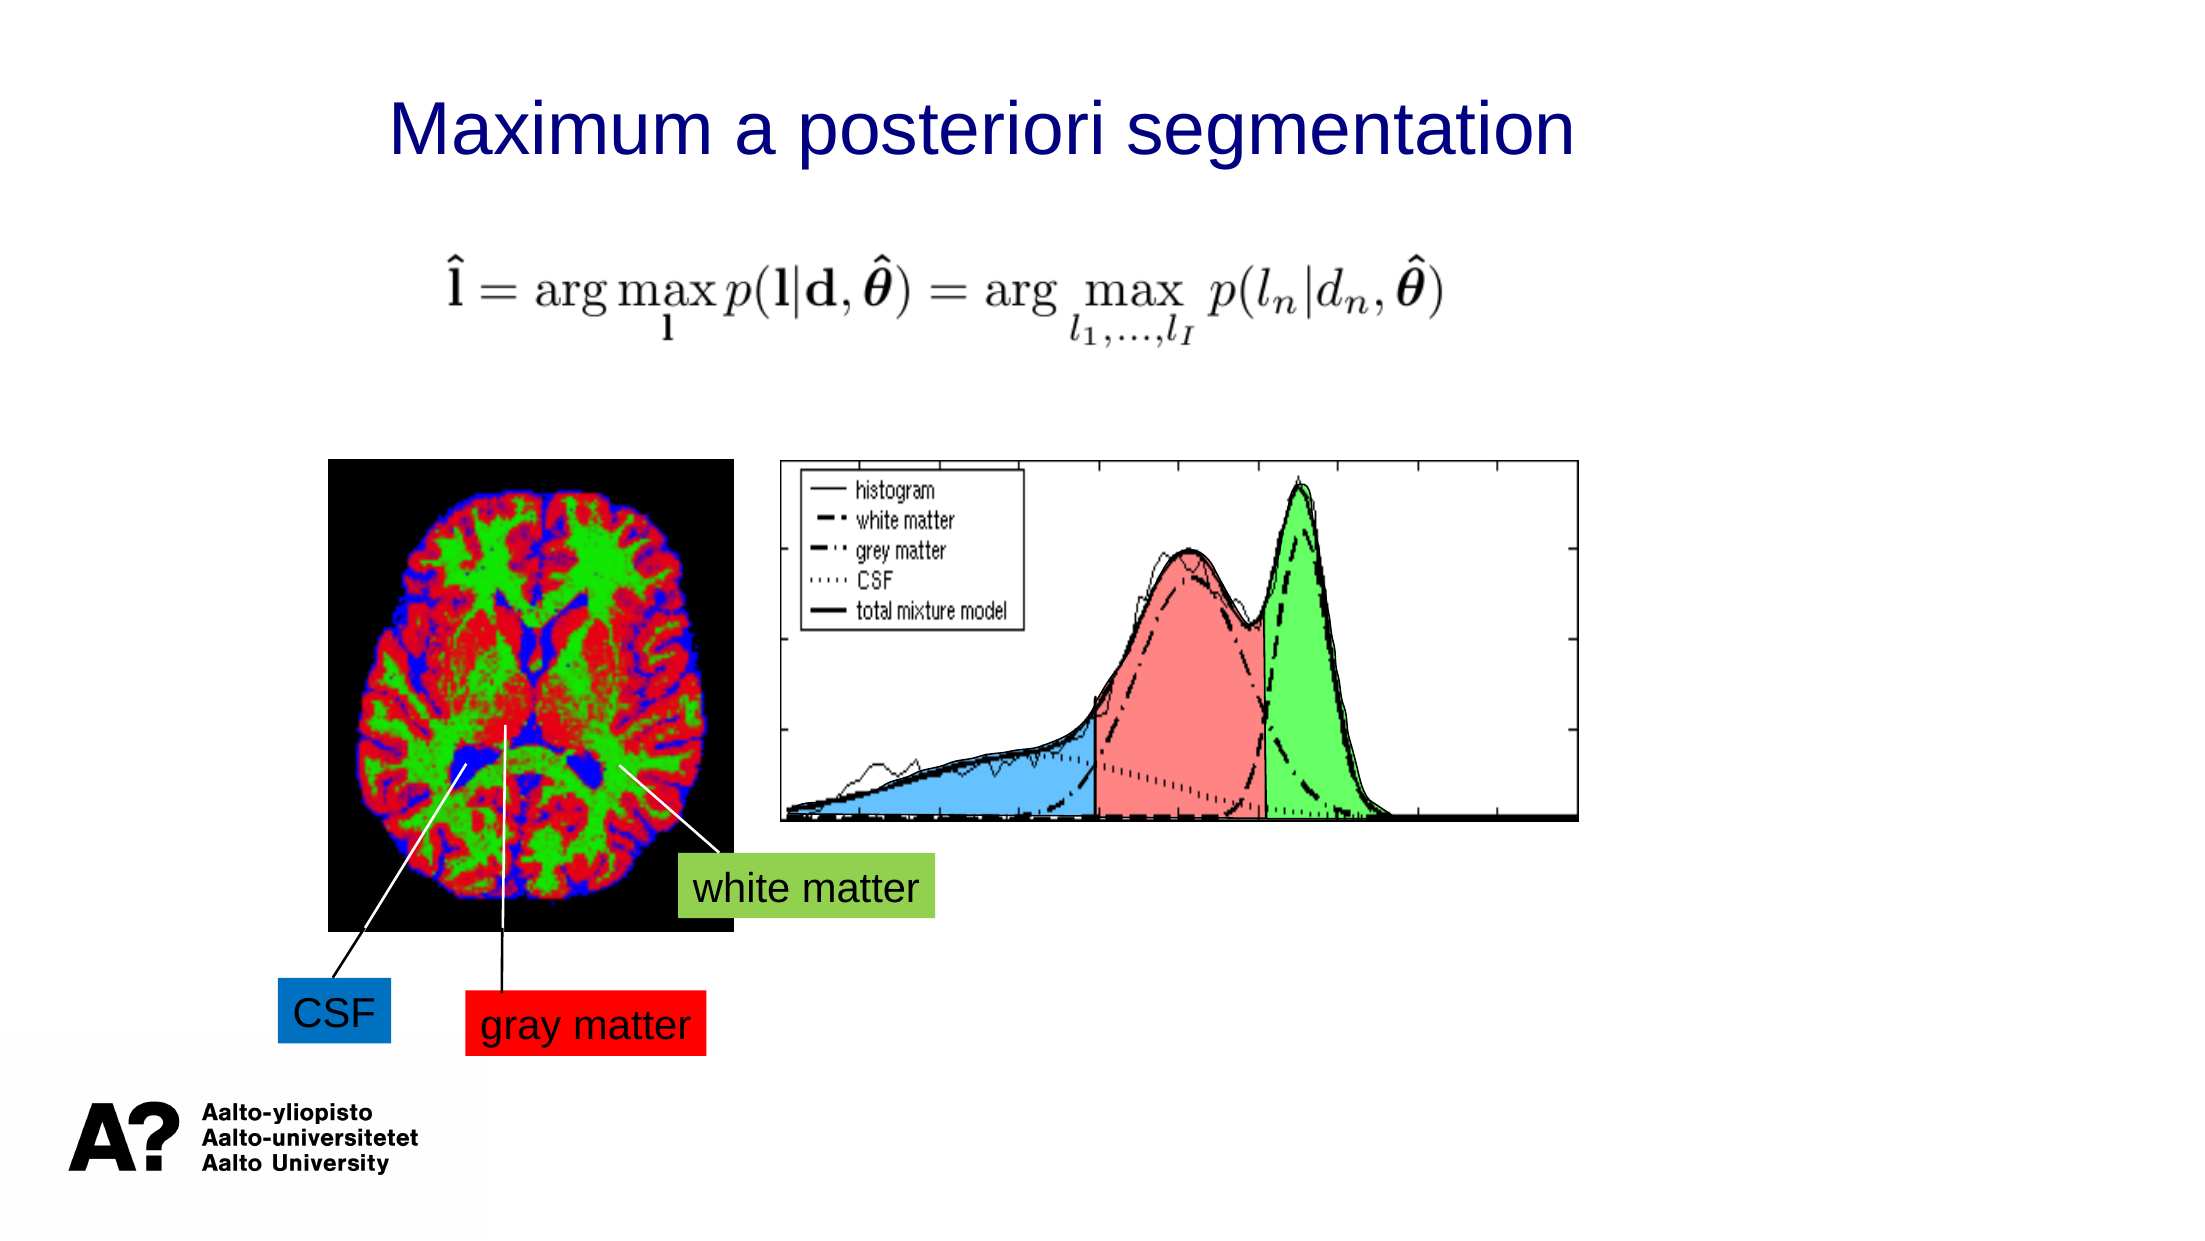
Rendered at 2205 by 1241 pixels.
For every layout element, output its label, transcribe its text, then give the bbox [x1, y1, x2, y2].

title Maximum a posteriori segmentation [326, 65, 1640, 179]
picture [0, 1035, 488, 1239]
picture [328, 459, 734, 932]
text_box white matter [678, 852, 936, 919]
text_box gray matter [465, 990, 707, 1056]
text_box CSF [277, 977, 392, 1044]
picture [436, 241, 1450, 353]
picture [780, 460, 1579, 822]
